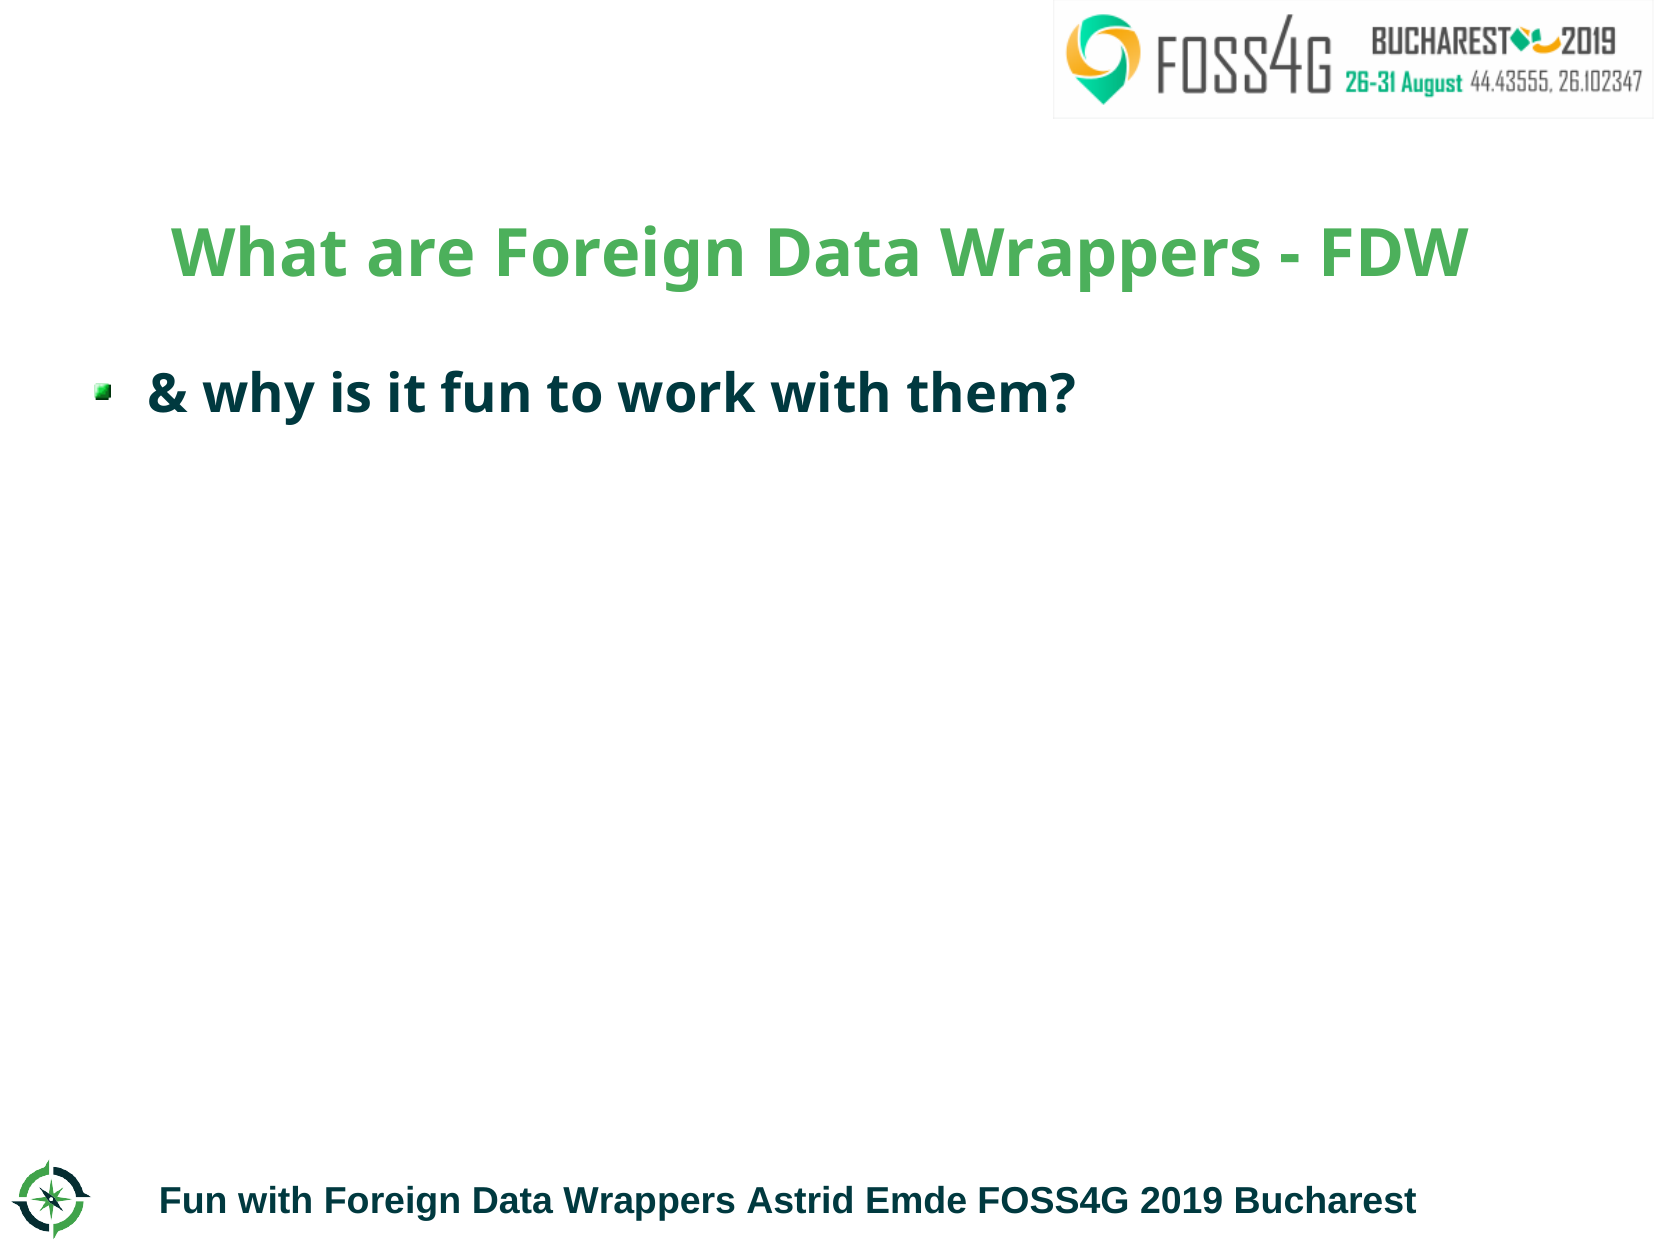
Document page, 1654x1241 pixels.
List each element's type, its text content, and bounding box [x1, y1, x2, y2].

title What are Foreign Data Wrappers - FDW [76, 173, 1565, 329]
list & why is it fun to work with them? [76, 354, 1599, 1173]
picture [10, 1158, 92, 1240]
picture [1053, 0, 1654, 119]
